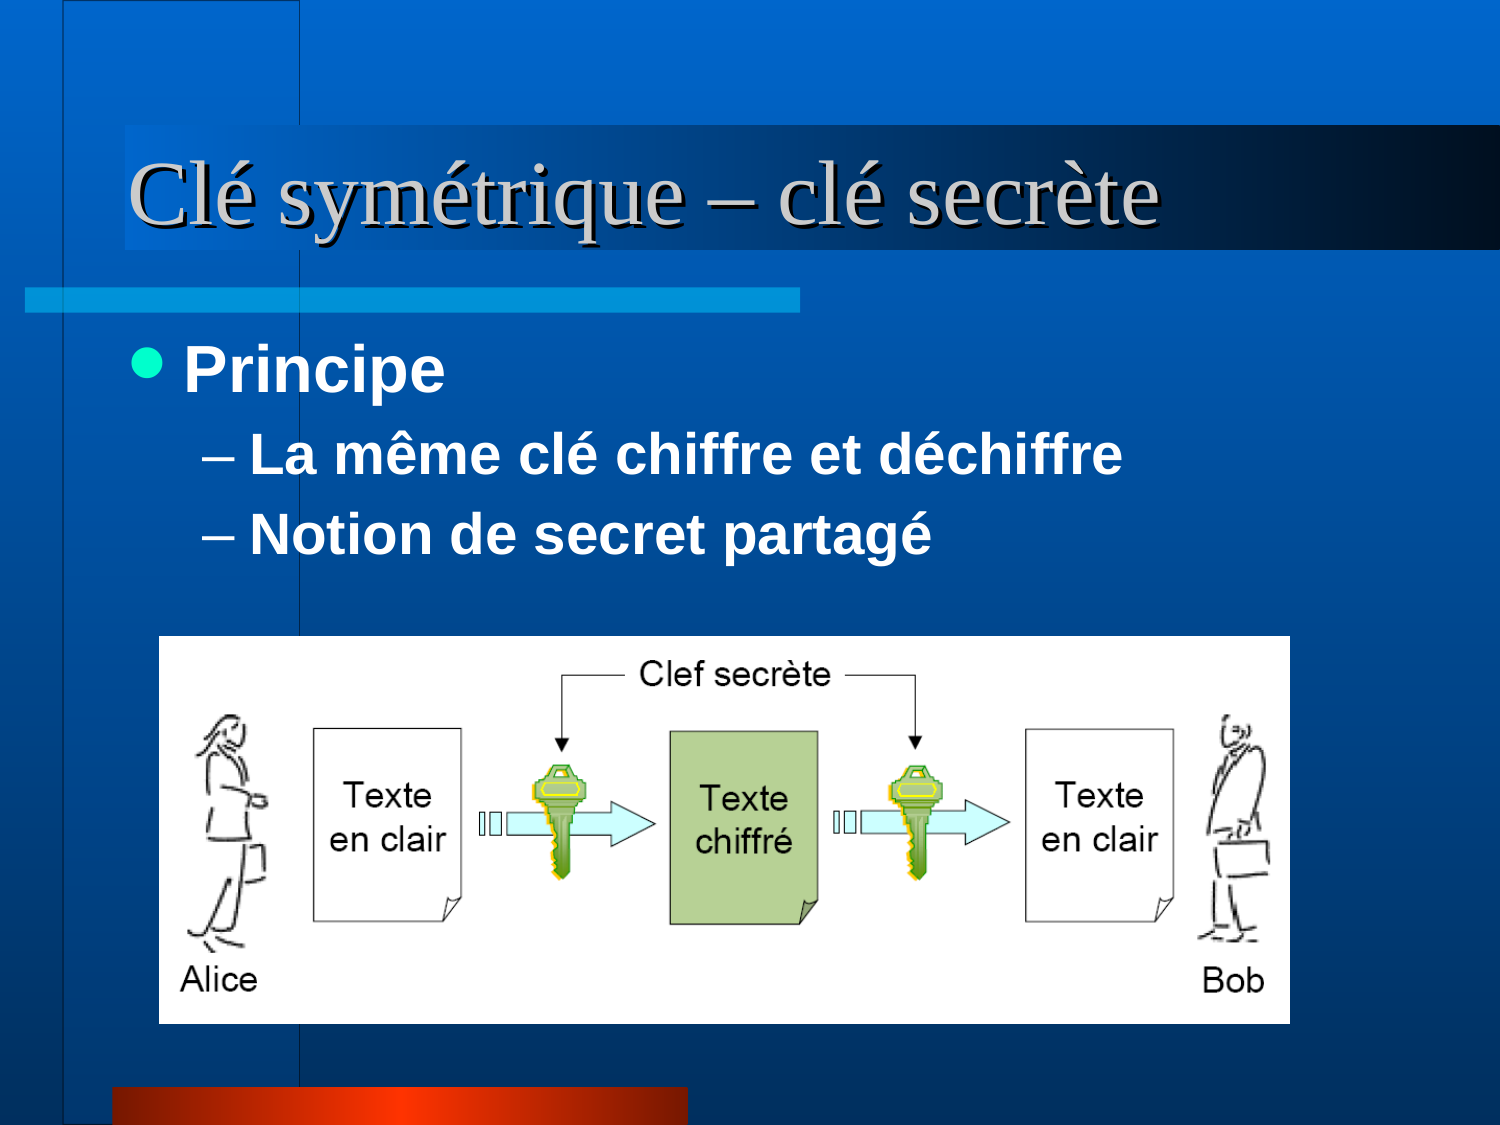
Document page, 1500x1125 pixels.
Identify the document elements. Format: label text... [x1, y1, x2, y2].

picture [159, 636, 1290, 1024]
title Clé symétrique – clé secrète [112, 99, 1388, 288]
list Principe La même clé chiffre et déchiffre Notion de secret partagé [112, 324, 1388, 1001]
